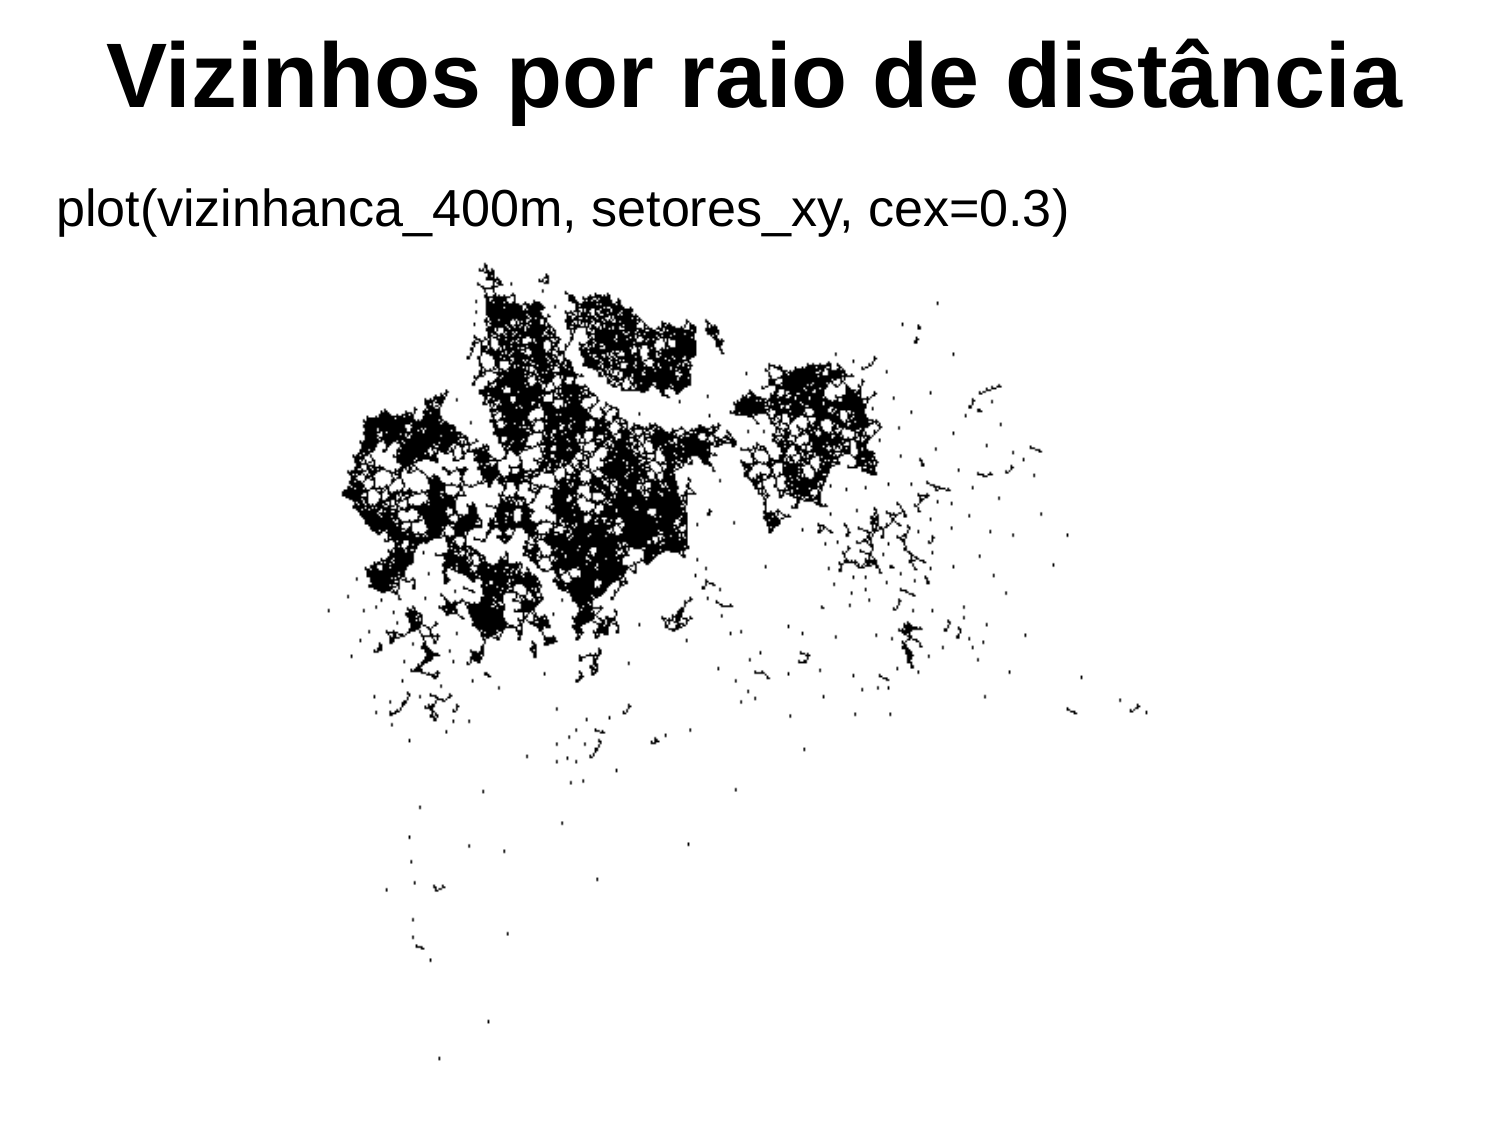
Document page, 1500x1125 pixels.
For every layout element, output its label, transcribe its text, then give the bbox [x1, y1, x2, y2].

picture [316, 258, 1167, 1087]
title Vizinhos por raio de distância [85, 0, 1425, 179]
list plot(vizinhanca_400m, setores_xy, cex=0.3) [56, 179, 1456, 894]
